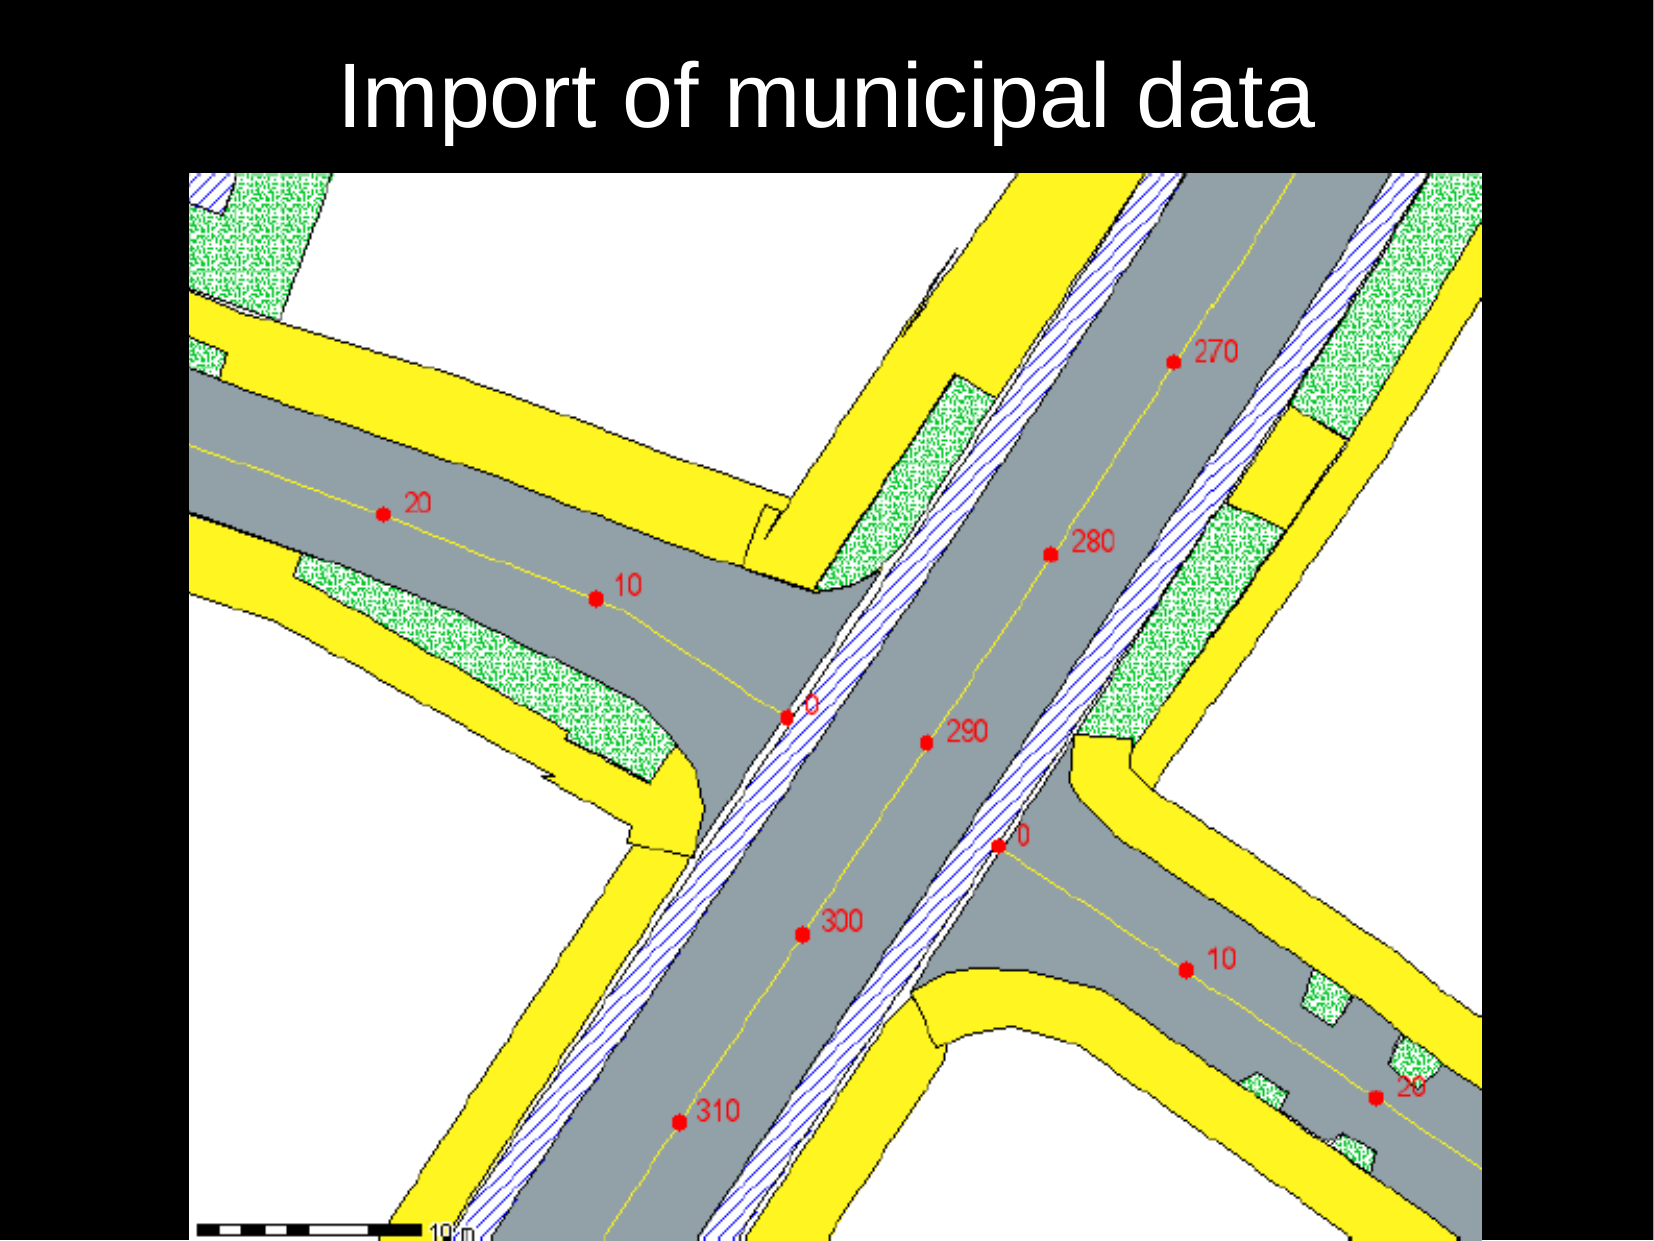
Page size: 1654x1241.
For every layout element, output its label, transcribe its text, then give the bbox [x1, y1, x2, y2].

title Import of municipal data [82, 0, 1571, 193]
picture [189, 193, 1482, 1241]
